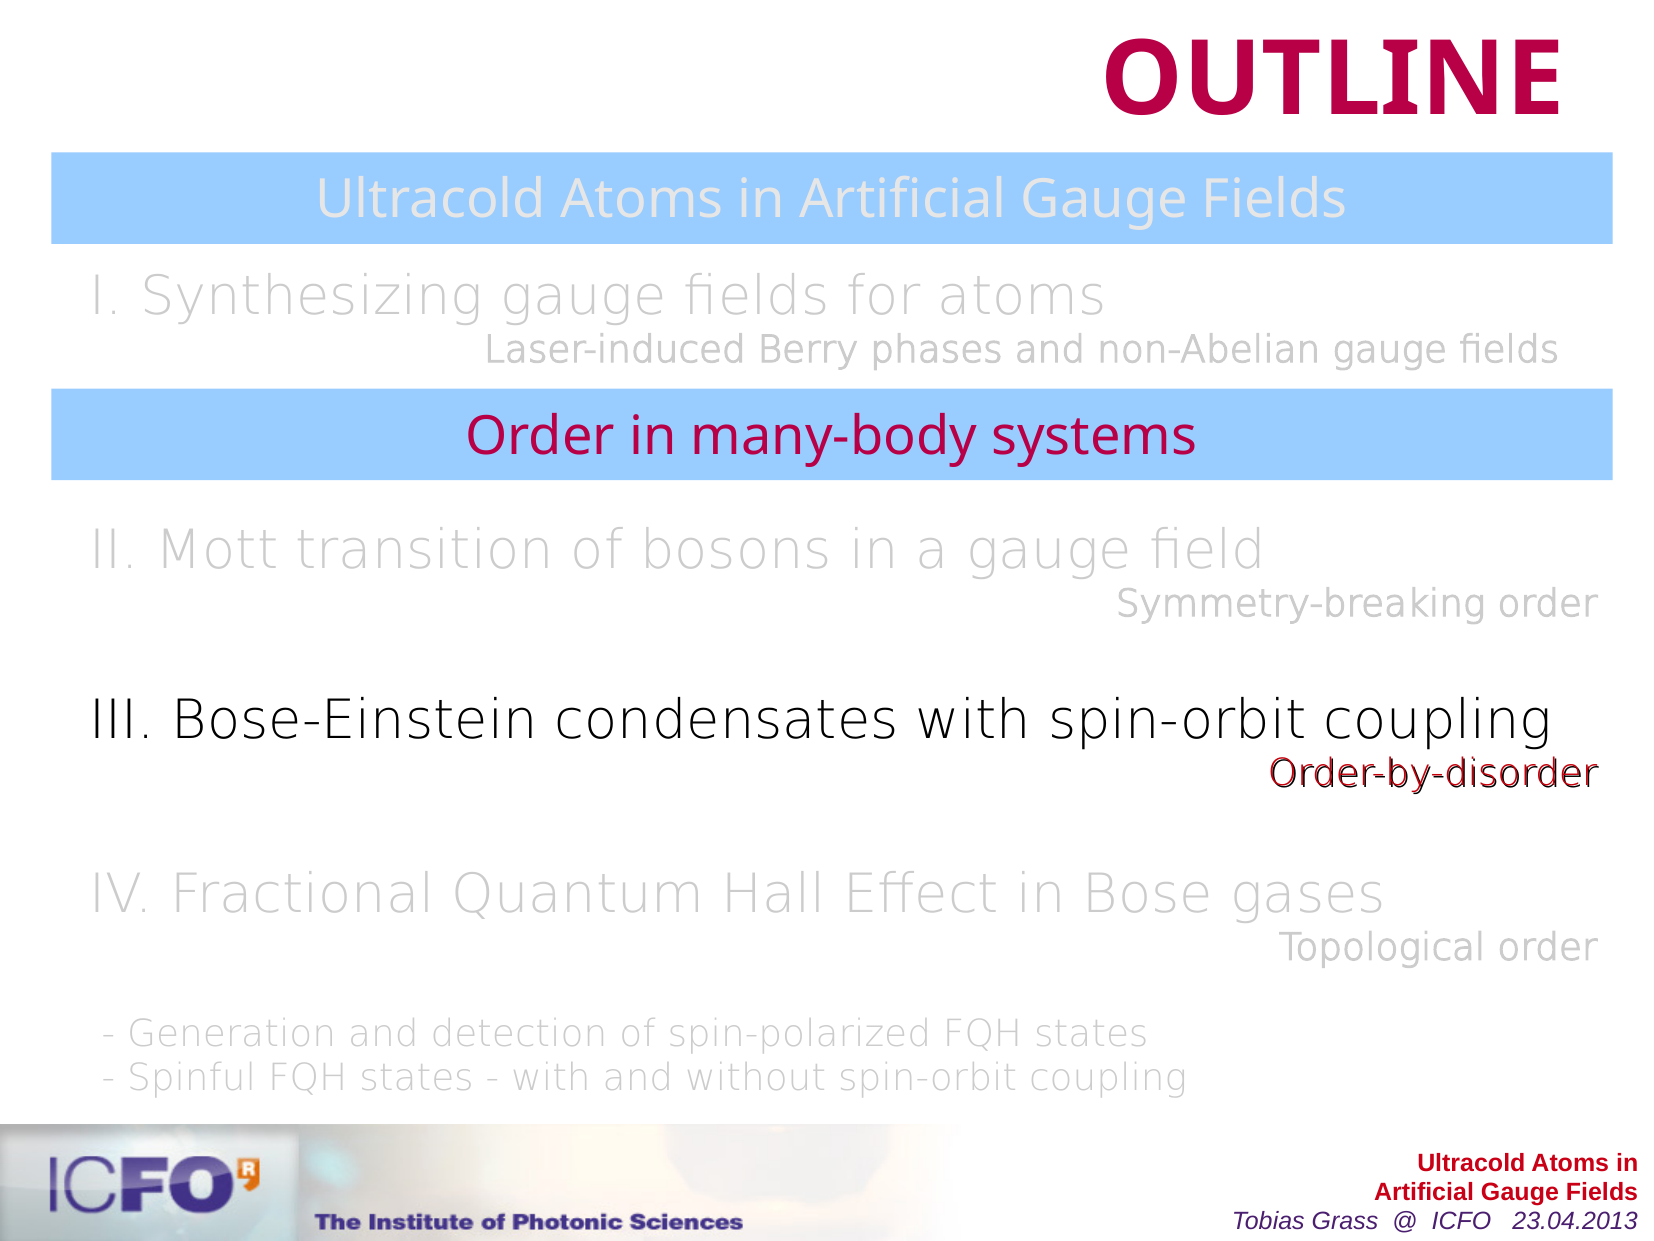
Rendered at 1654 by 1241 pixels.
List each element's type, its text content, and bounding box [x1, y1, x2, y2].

text_box I. Synthesizing gauge fields for atoms Laser-induced Berry phases and non-Abelian gauge fields [75, 256, 1576, 379]
text_box Order in many-body systems [51, 388, 1613, 481]
text_box Ultracold Atoms in Artificial Gauge Fields Tobias Grass @ ICFO 23.04.2013 [712, 1138, 1654, 1241]
text_box OUTLINE [984, 0, 1654, 158]
picture [0, 1124, 712, 1241]
text_box II. Mott transition of bosons in a gauge field Symmetry-breaking order III. Bose-Einstein condensates with spin-orbit coupling Order-by-disorder IV. Fractional Quantum Hall Effect in Bose gases Topological order - Generation and detection of spin-polarized FQH states - Spinful FQH states - with and without spin-orbit coupling [75, 510, 1613, 1151]
text_box Ultracold Atoms in Artificial Gauge Fields [51, 152, 1613, 244]
